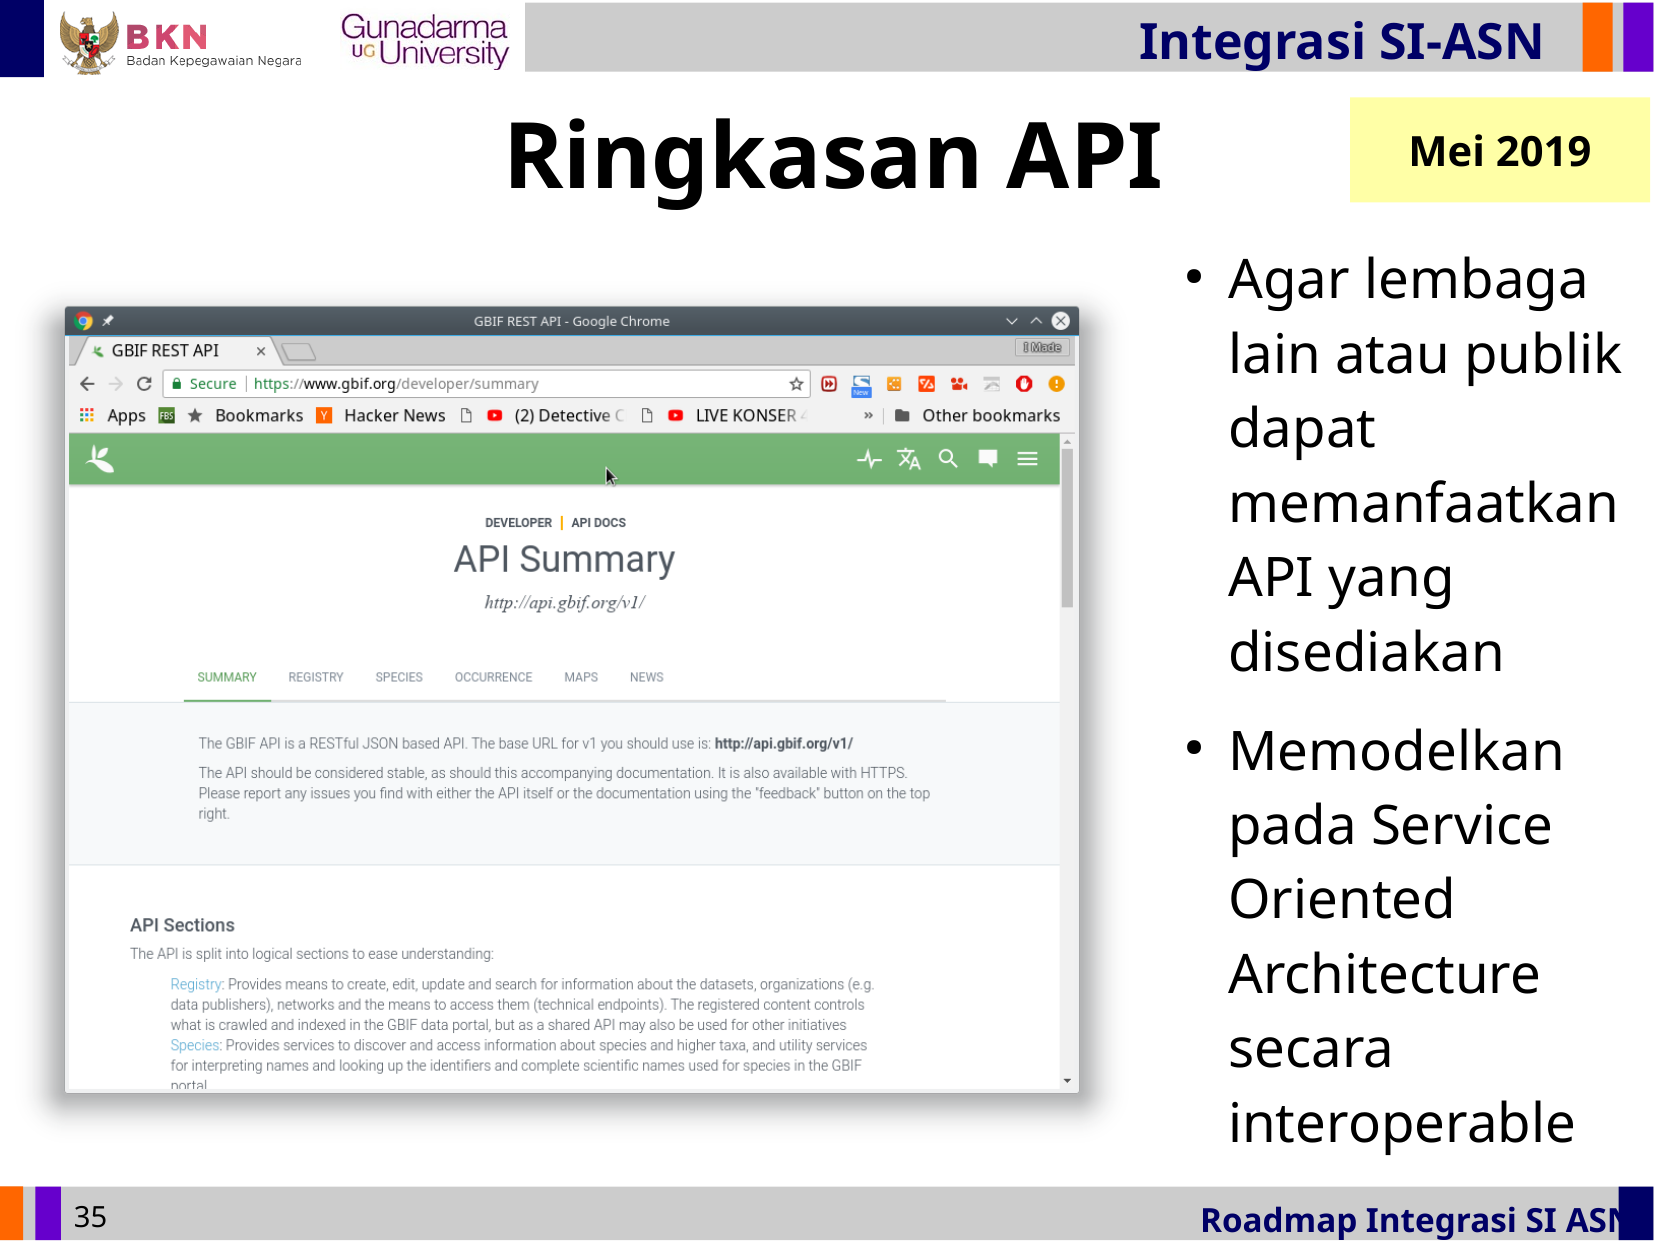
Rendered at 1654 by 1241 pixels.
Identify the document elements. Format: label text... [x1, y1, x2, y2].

picture [60, 11, 301, 75]
title Ringkasan API [77, 90, 1591, 217]
picture [3, 269, 1141, 1156]
list Agar lembaga lain atau publik dapat memanfaatkan API yang disediakan Memodelkan pada Service Oriented Architecture secara interoperable [1170, 240, 1630, 1176]
picture [340, 0, 510, 70]
text_box Mei 2019 [1350, 97, 1651, 203]
